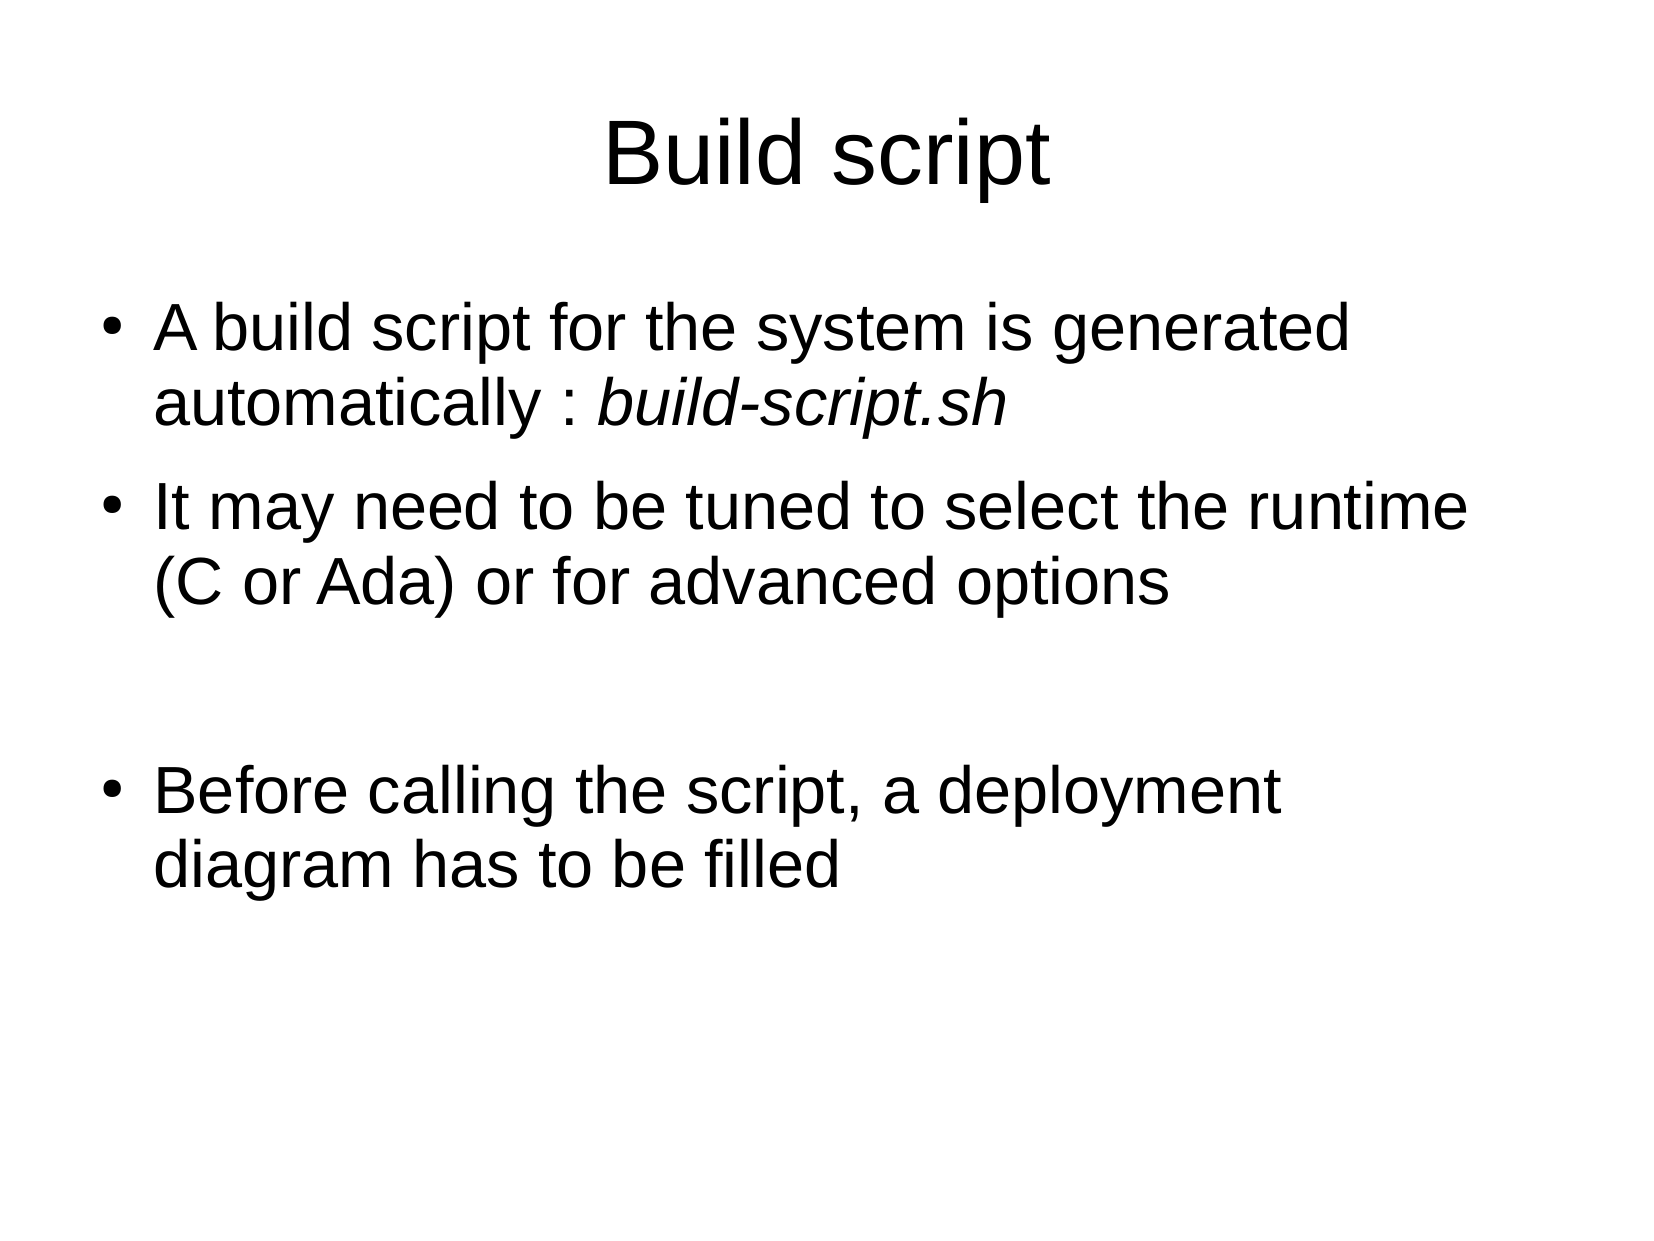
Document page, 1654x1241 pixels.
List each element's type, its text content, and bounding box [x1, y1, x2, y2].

title Build script [82, 49, 1571, 257]
list A build script for the system is generated automatically : build-script.sh It may need to be tuned to select the runtime (C or Ada) or for advanced options Before calling the script, a deployment diagram has to be filled [82, 290, 1538, 1010]
